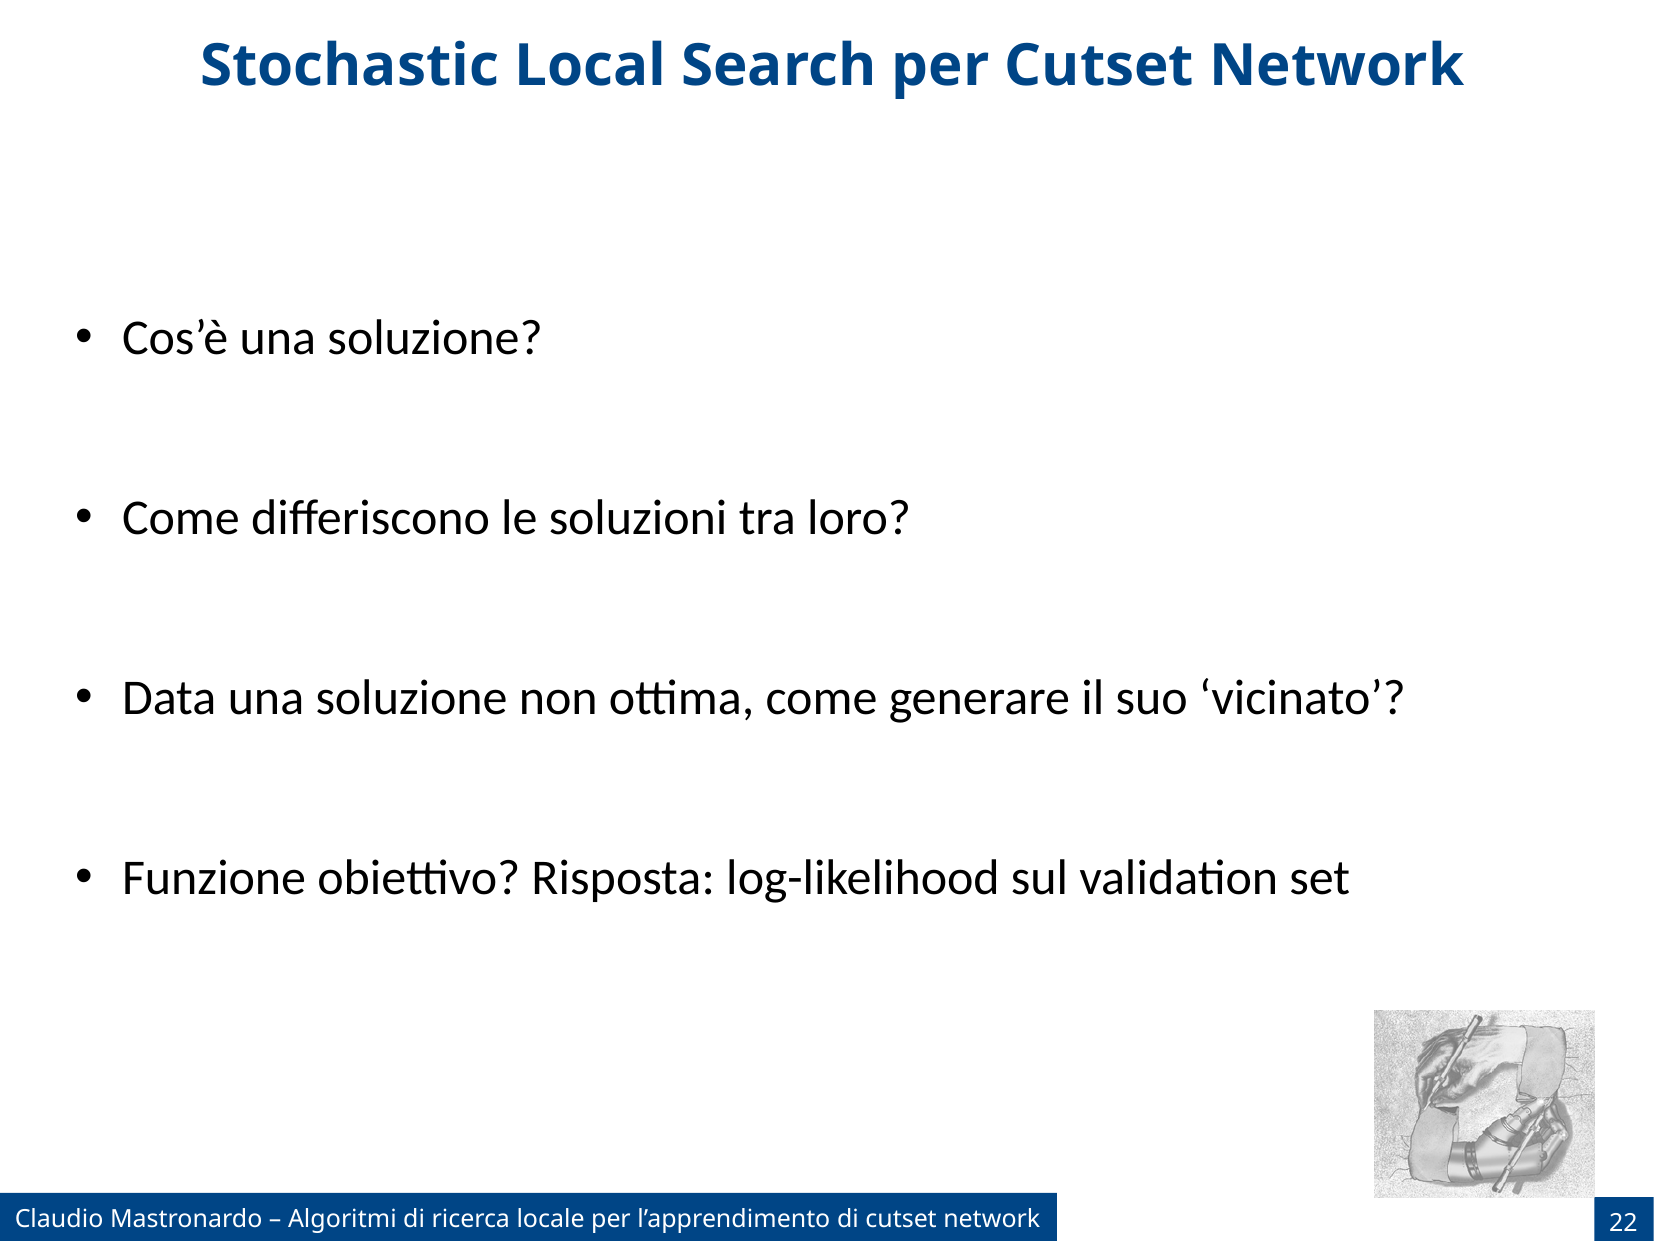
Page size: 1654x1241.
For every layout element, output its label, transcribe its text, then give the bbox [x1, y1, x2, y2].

title Stochastic Local Search per Cutset Network [41, 17, 1625, 107]
text_box Cos’è una soluzione? Come differiscono le soluzioni tra loro? Data una soluzione non ottima, come generare il suo ‘vicinato’? Funzione obiettivo? Risposta: log-likelihood sul validation set [60, 177, 1457, 920]
